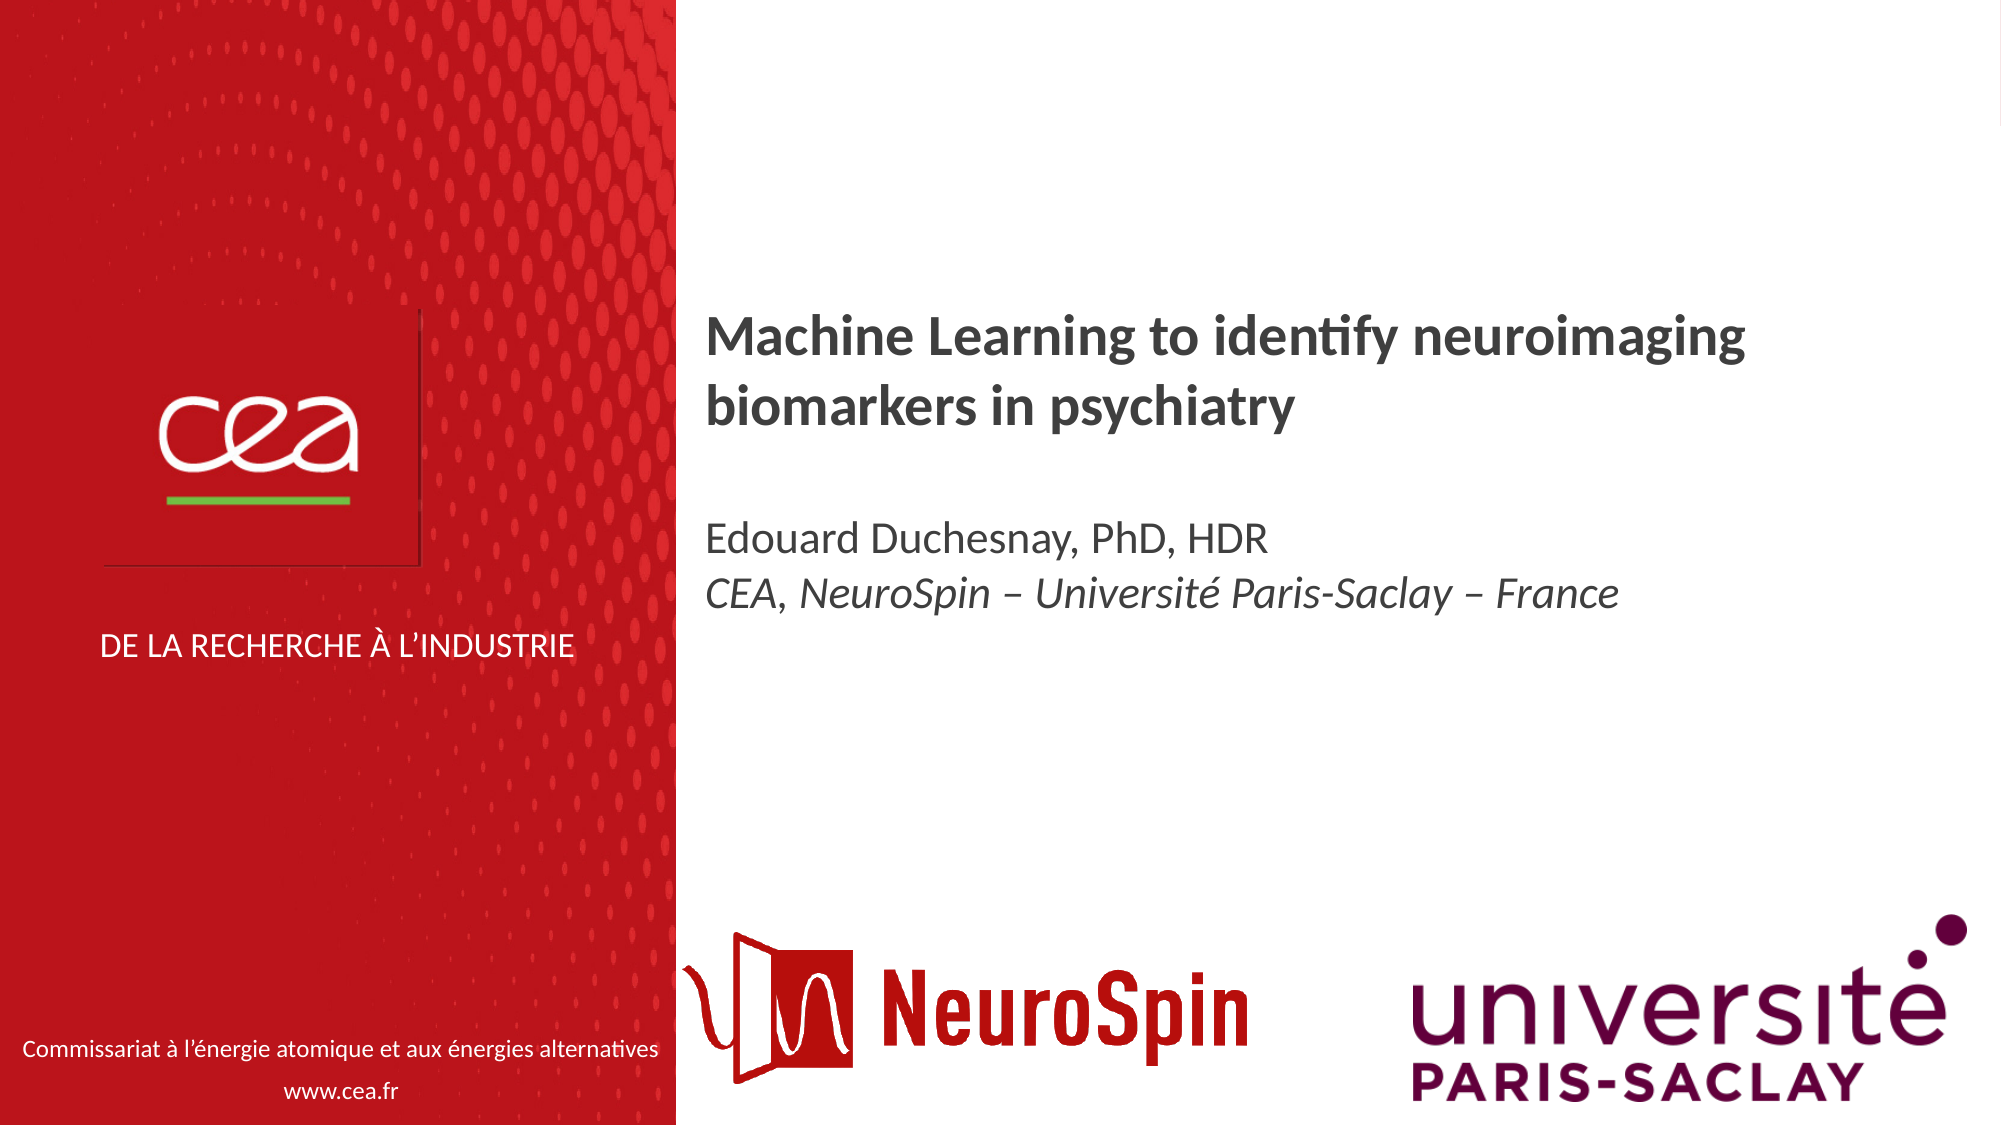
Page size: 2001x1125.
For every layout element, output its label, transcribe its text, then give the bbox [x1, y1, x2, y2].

picture [1413, 914, 1967, 1102]
picture [682, 932, 1247, 1084]
text_box Machine Learning to identify neuroimaging biomarkers in psychiatry Edouard Duchesnay, PhD, HDR CEA, NeuroSpin – Université Paris-Saclay – France [704, 363, 1900, 551]
picture [0, 0, 676, 1125]
